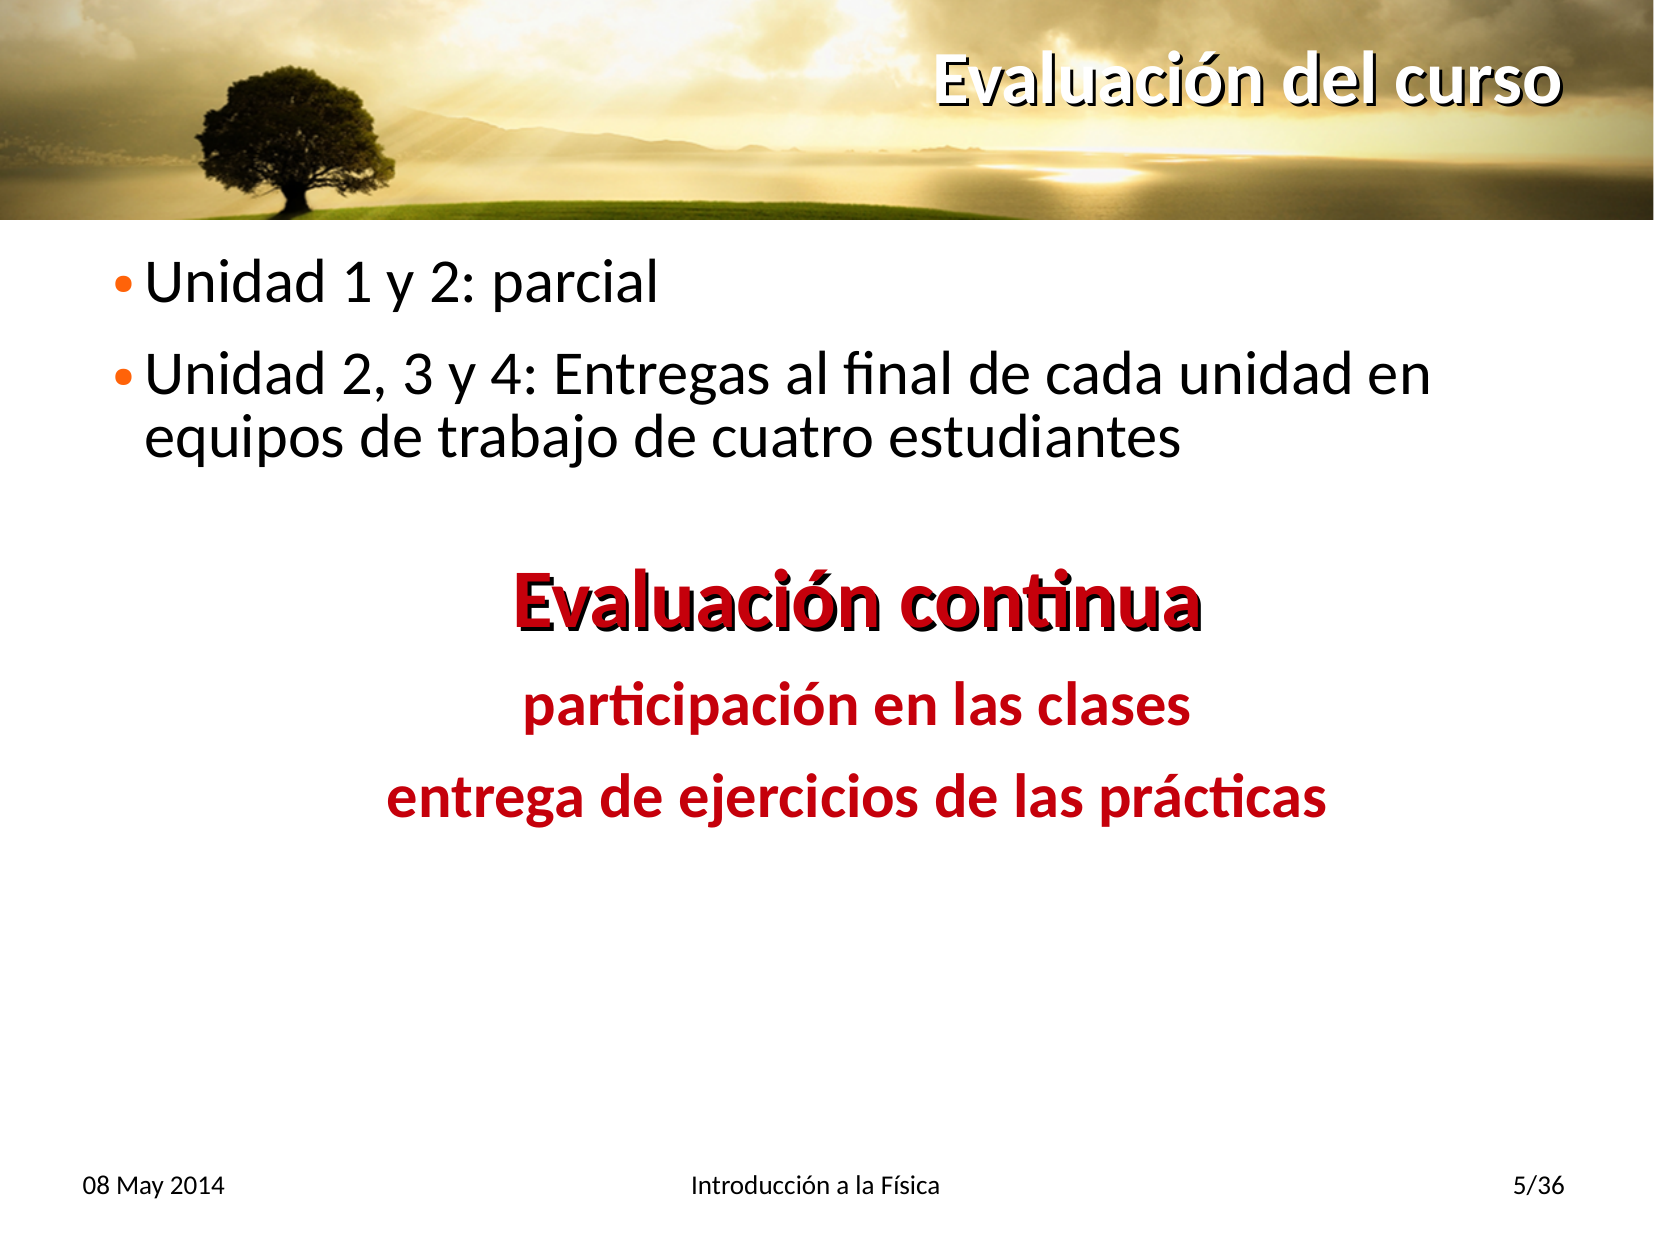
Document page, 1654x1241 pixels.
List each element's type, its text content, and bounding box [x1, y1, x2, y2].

picture [0, 0, 1654, 220]
title Evaluación del curso [75, 19, 1564, 151]
list Unidad 1 y 2: parcial Unidad 2, 3 y 4: Entregas al final de cada unidad en equipos de trabajo de cuatro estudiantes Evaluación continua participación en las clases entrega de ejercicios de las prácticas [82, 255, 1571, 1156]
